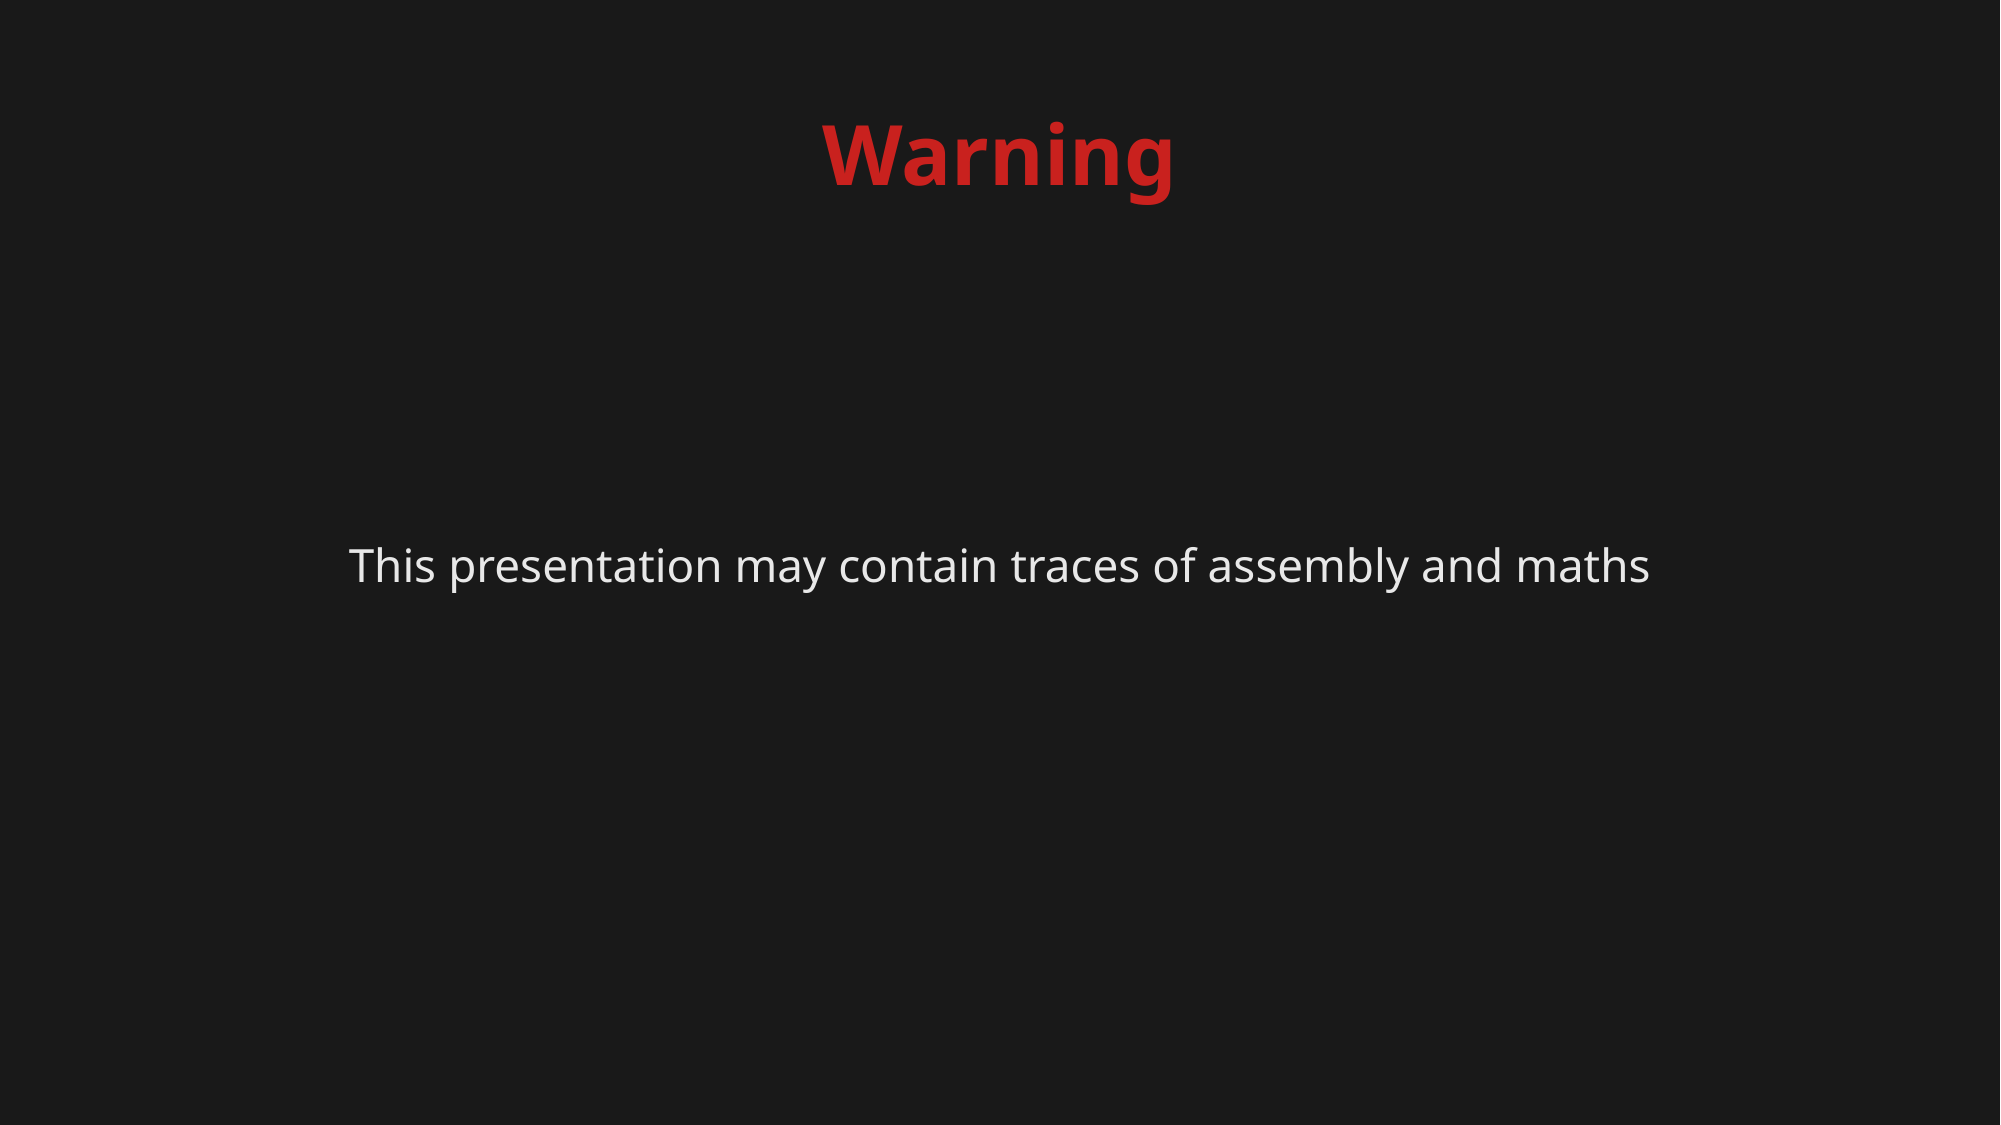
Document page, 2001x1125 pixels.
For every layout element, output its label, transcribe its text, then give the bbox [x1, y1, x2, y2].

title Warning [250, 108, 1750, 210]
text_box This presentation may contain traces of assembly and maths [250, 520, 1750, 605]
